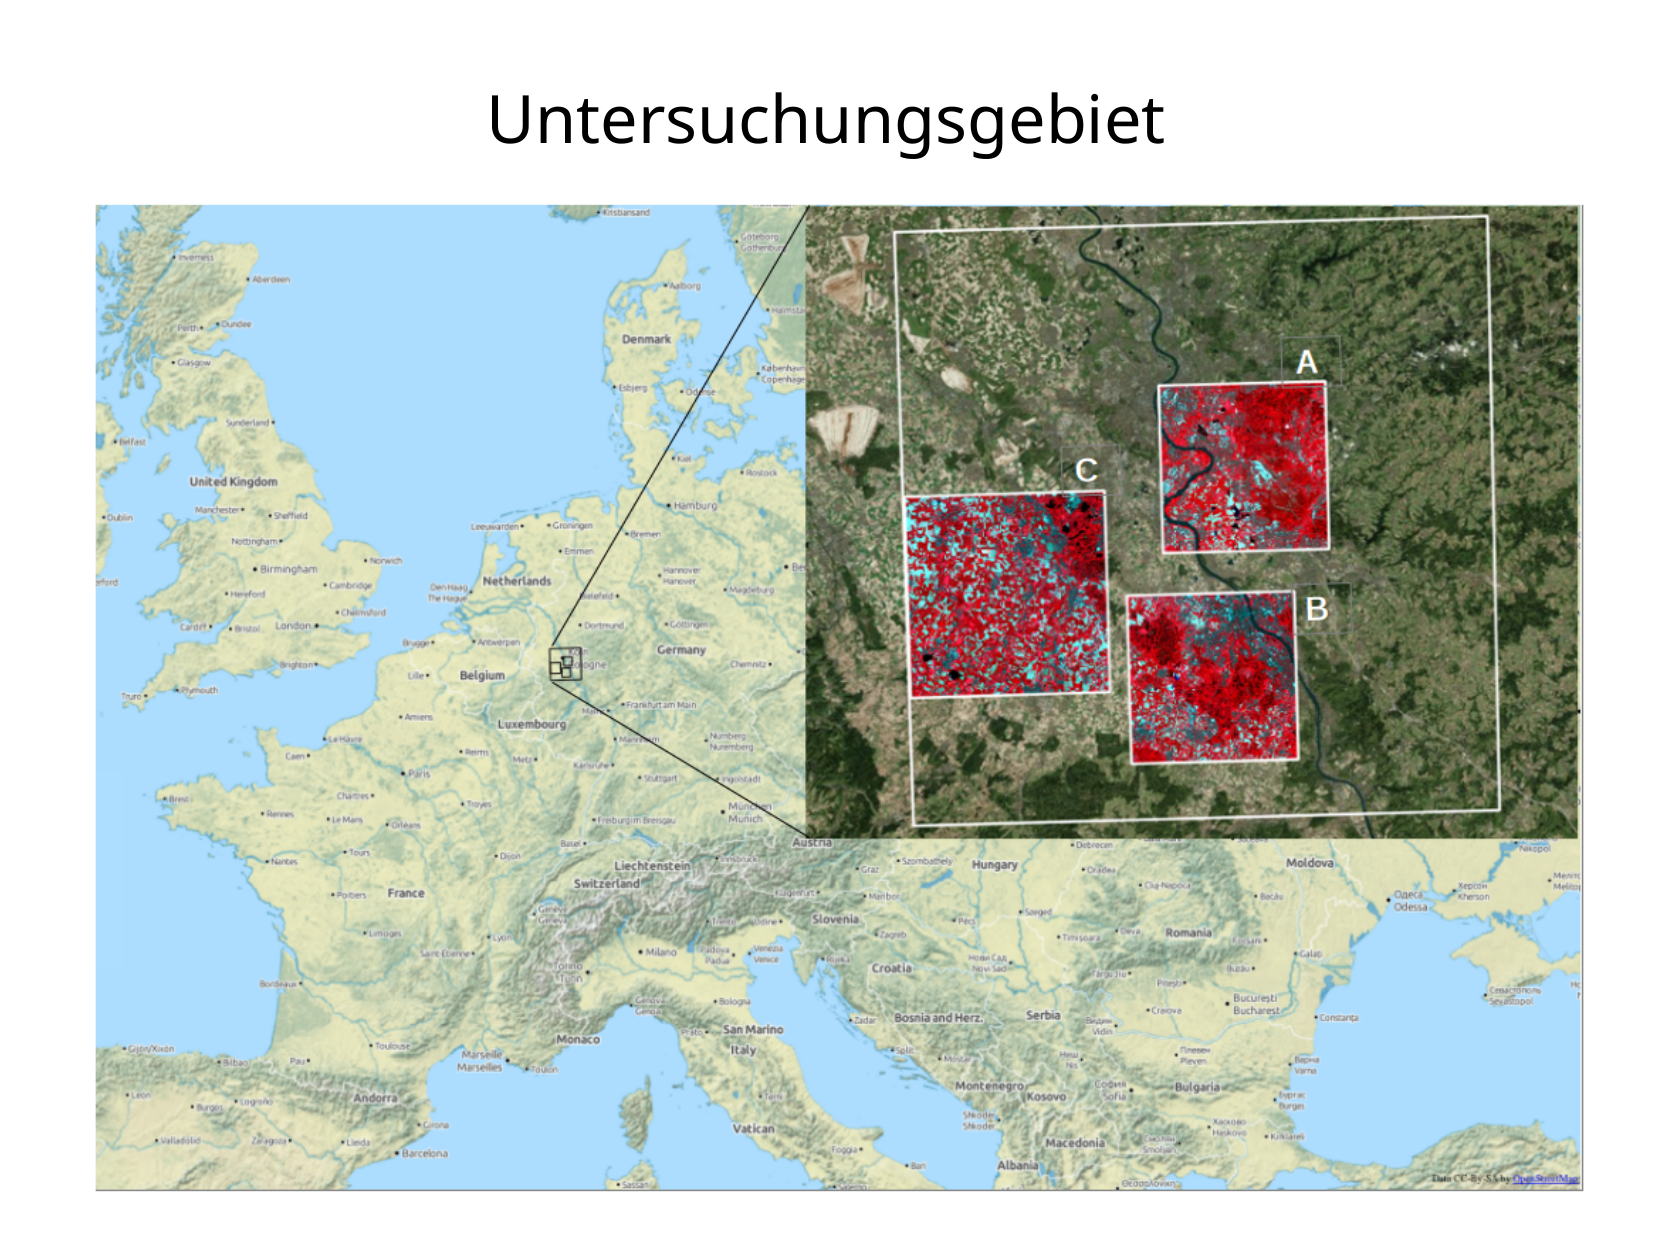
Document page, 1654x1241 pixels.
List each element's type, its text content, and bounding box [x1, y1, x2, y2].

title Untersuchungsgebiet [82, 13, 1571, 222]
picture [42, 153, 1636, 1241]
